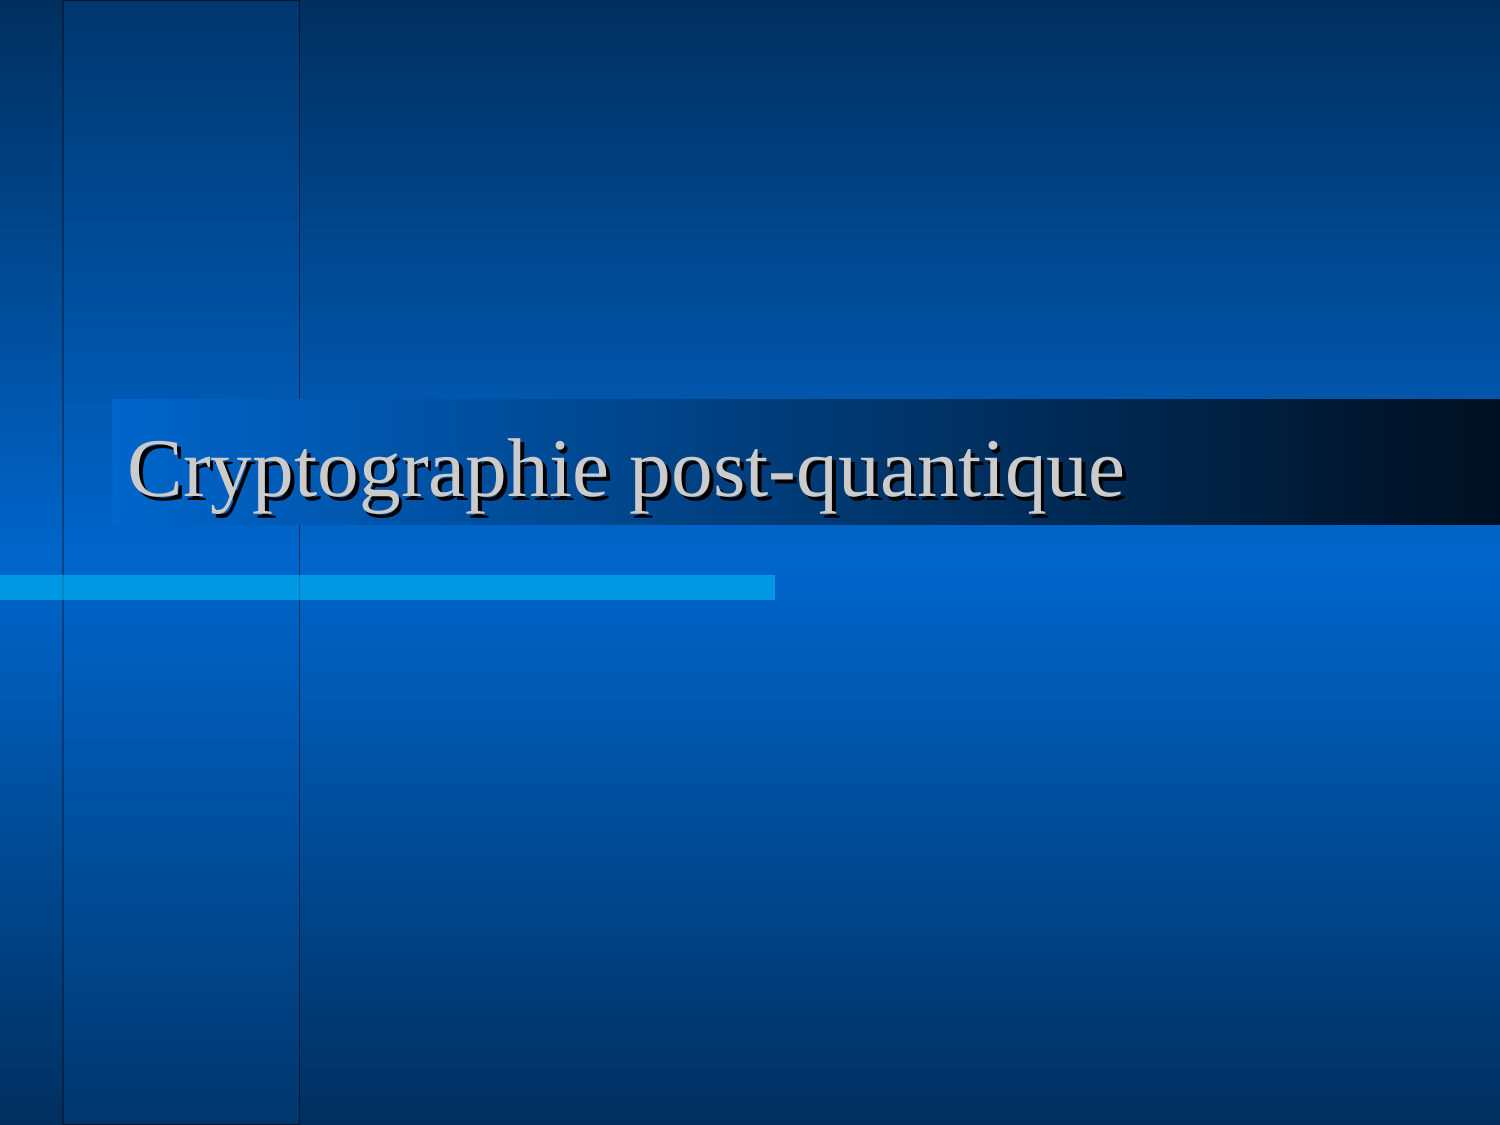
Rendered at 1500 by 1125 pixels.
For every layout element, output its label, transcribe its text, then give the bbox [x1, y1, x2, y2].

title Cryptographie post-quantique [112, 368, 1388, 569]
